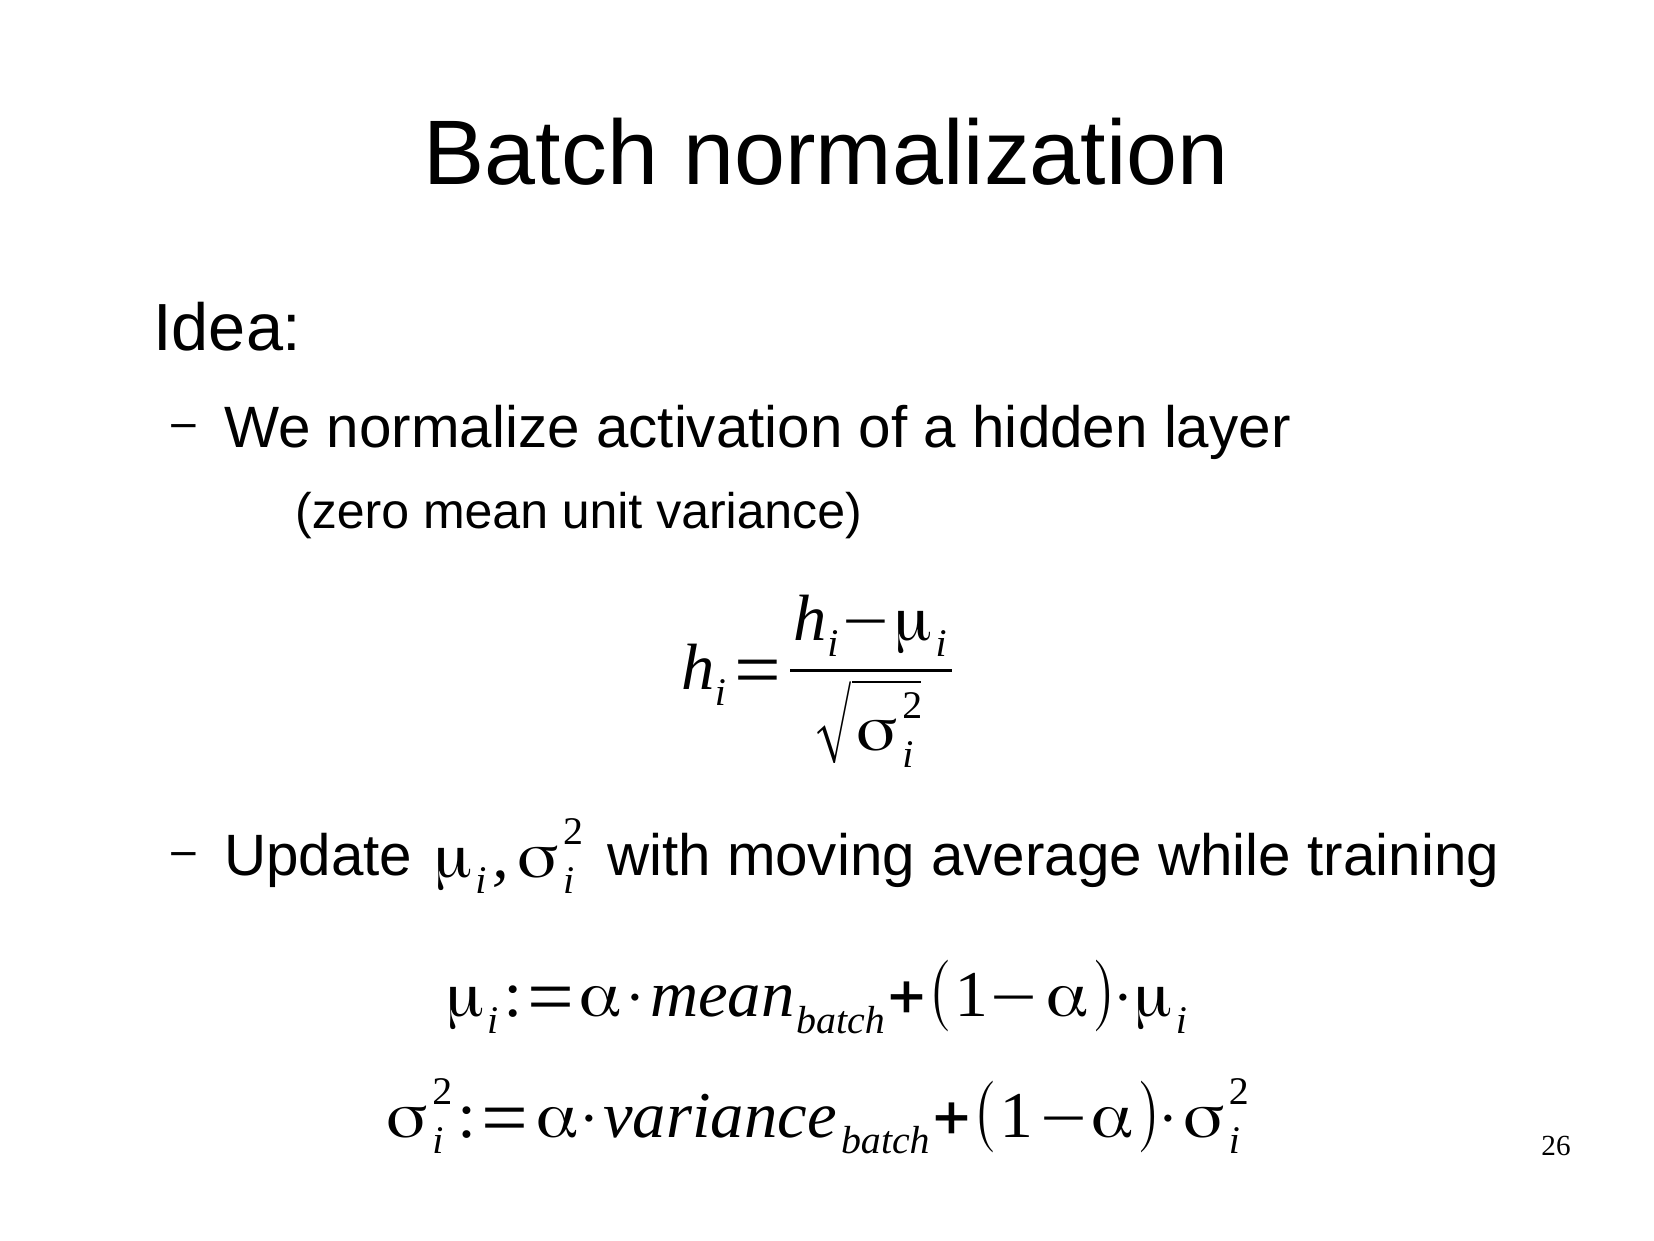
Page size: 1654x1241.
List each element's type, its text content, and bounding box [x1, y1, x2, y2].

list Idea: We normalize activation of a hidden layer (zero mean unit variance) Update with moving average while training [82, 290, 1571, 1010]
title Batch normalization [82, 49, 1571, 257]
chart [664, 583, 969, 777]
chart [416, 807, 599, 901]
chart [369, 1067, 1264, 1161]
chart [428, 955, 1203, 1040]
